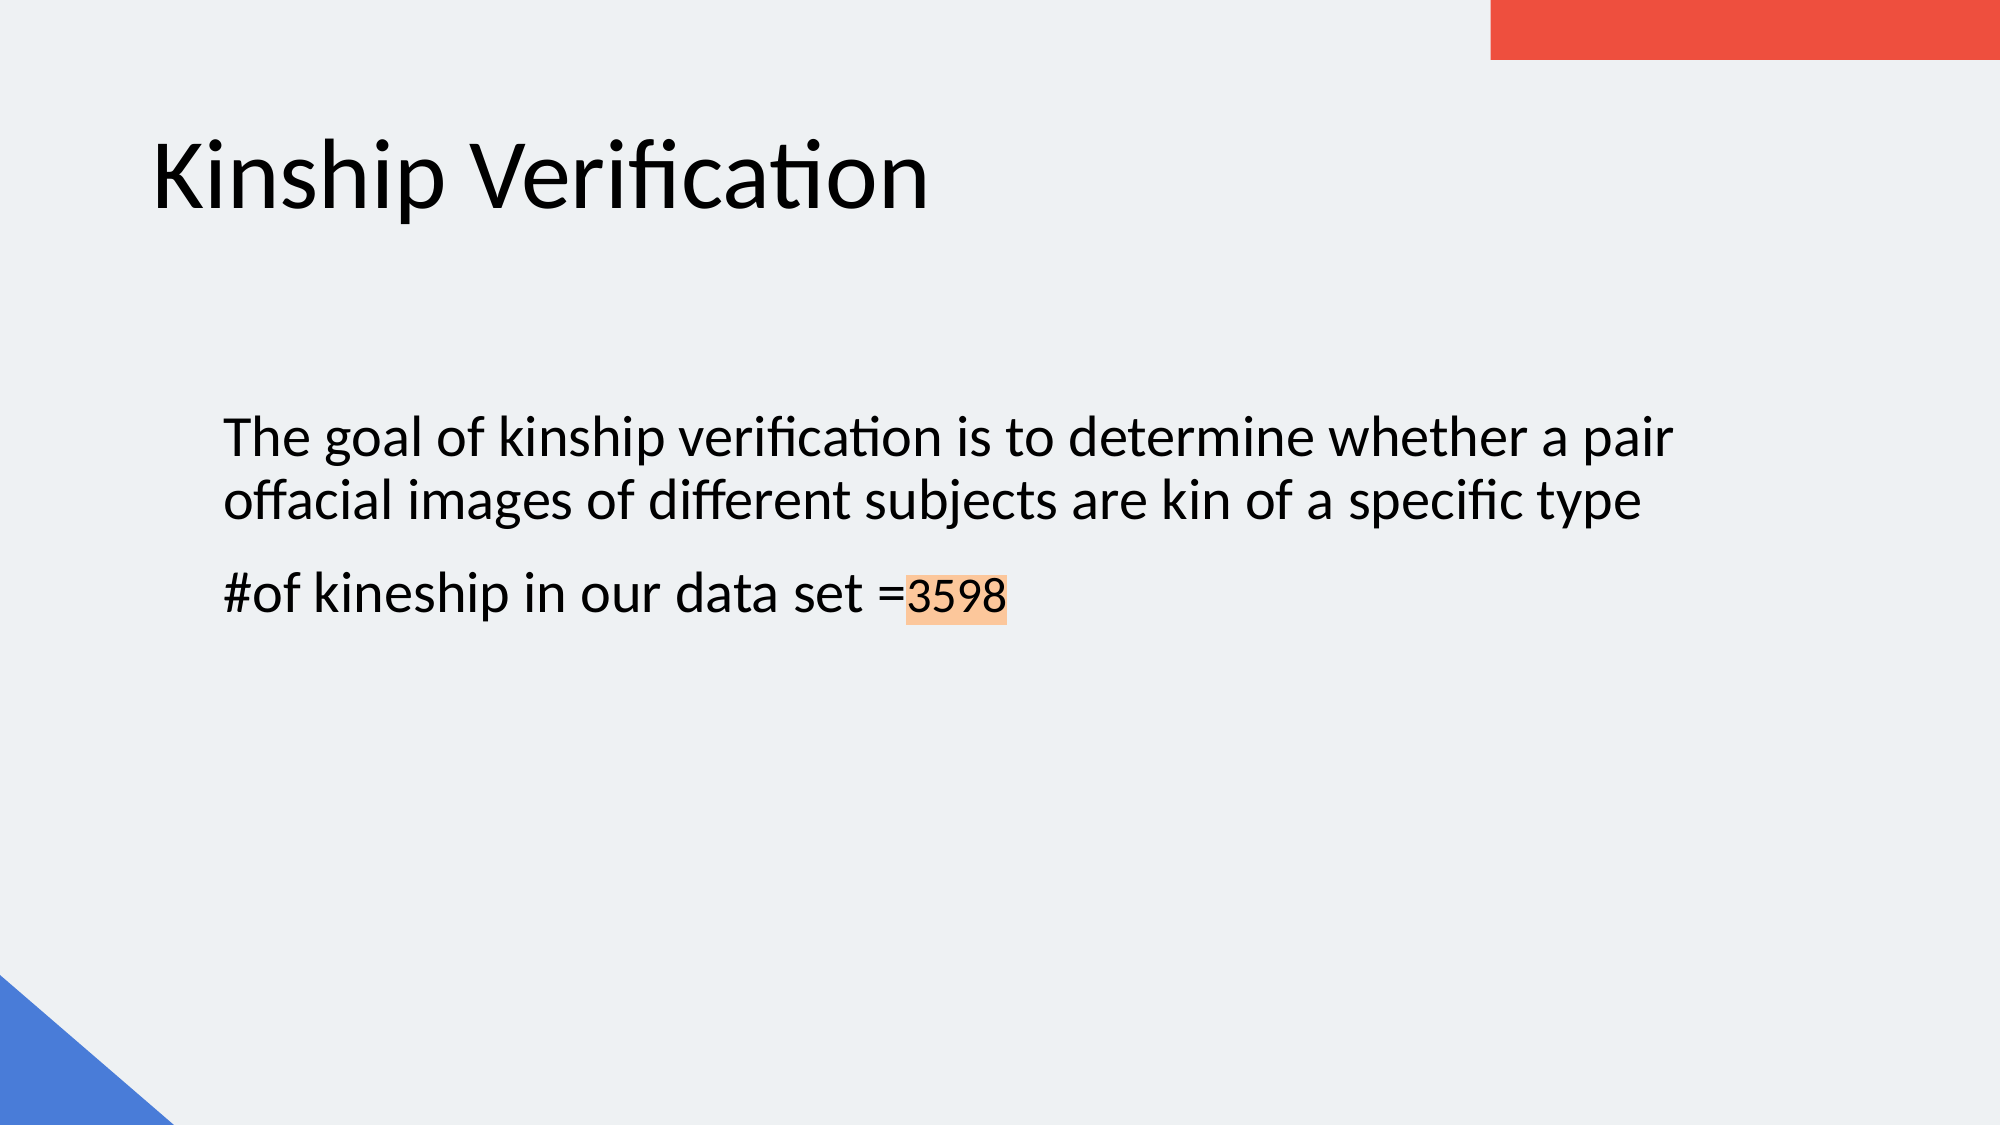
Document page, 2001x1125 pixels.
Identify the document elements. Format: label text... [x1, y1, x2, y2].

text_box [1490, 0, 2000, 60]
title Kinship Verification [137, 59, 1863, 278]
text_box [0, 974, 174, 1125]
list The goal of kinship verification is to determine whether a pair offacial images of different subjects are kin of a specific type #of kineship in our data set =3598 [137, 299, 1863, 1014]
